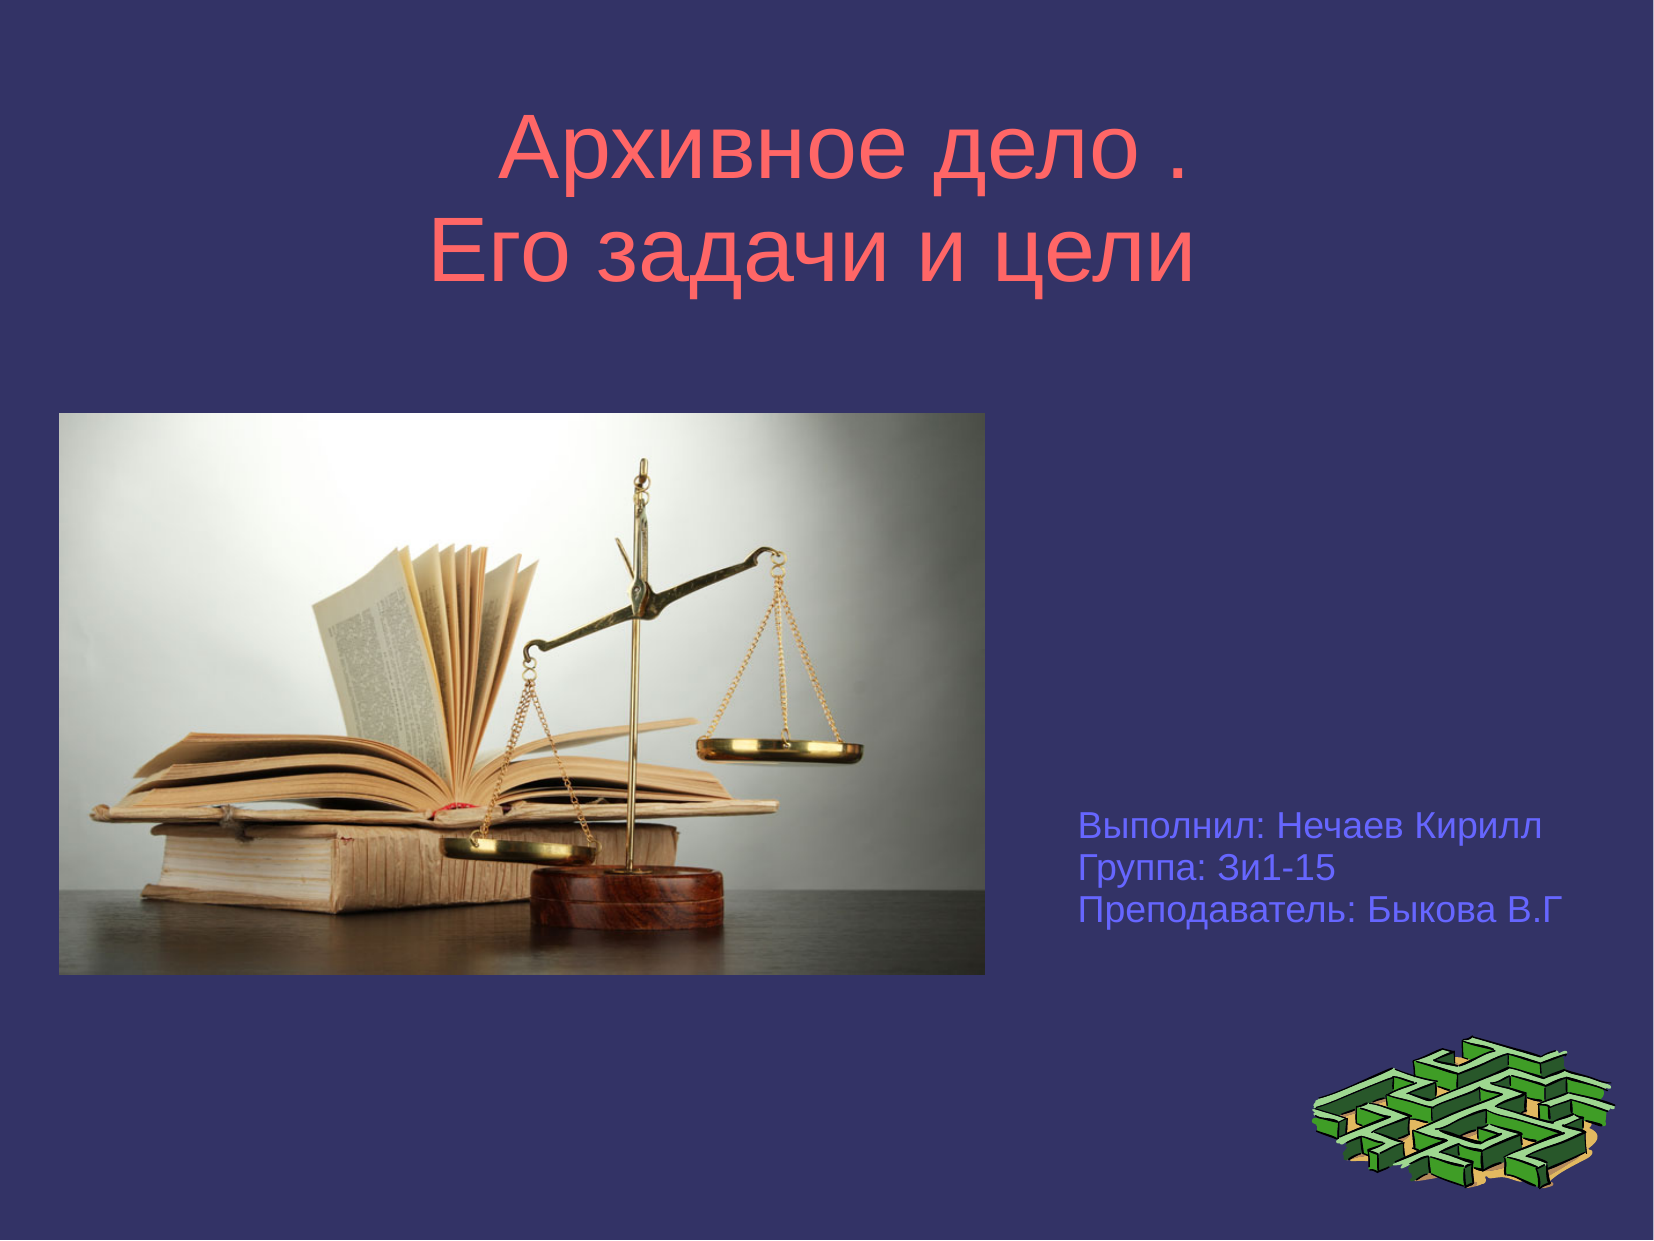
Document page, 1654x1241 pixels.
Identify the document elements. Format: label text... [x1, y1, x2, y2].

text_box Выполнил: Нечаев Кирилл Группа: Зи1-15 Преподаватель: Быкова В.Г [1062, 797, 1654, 975]
picture [59, 413, 985, 975]
text_box Архивное дело . Его задачи и цели [188, 88, 1359, 355]
